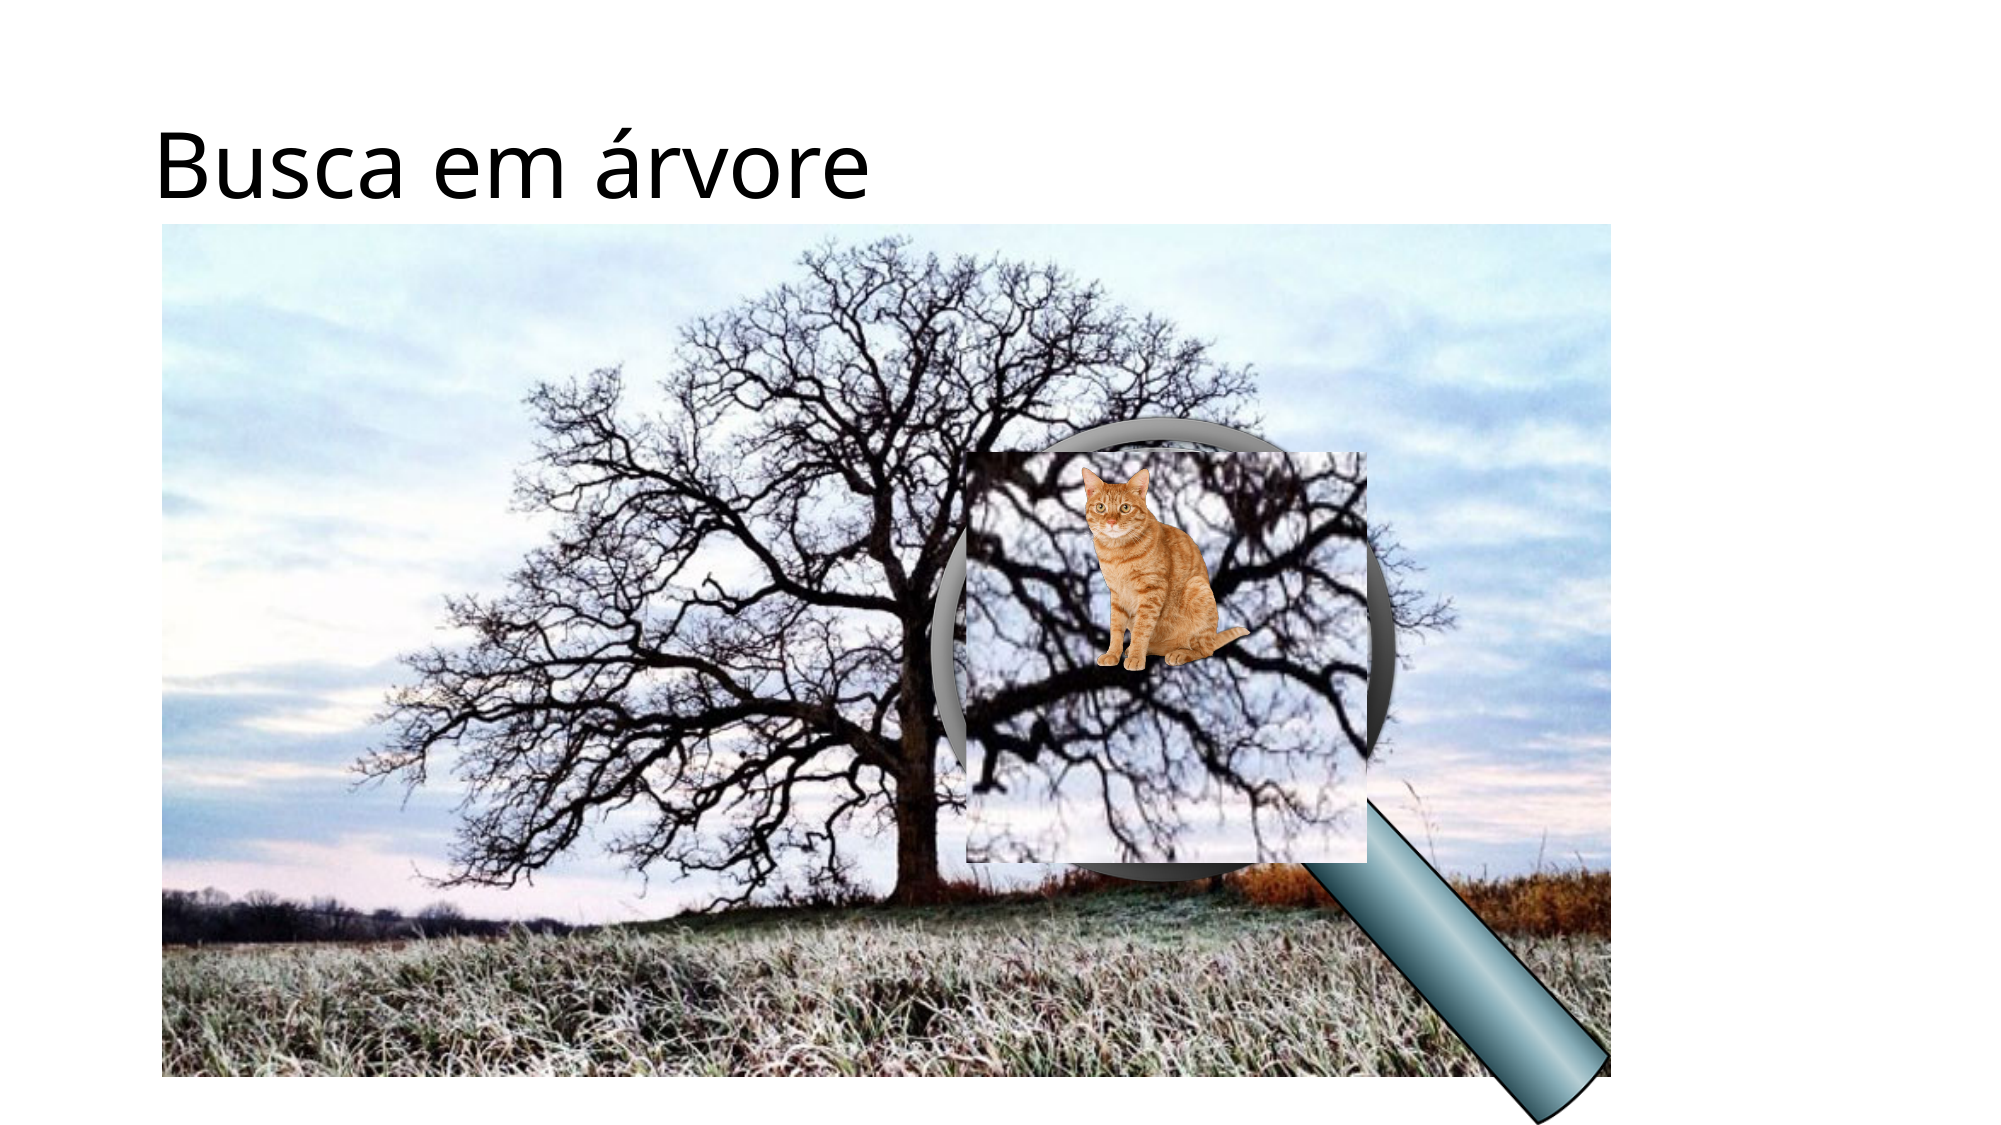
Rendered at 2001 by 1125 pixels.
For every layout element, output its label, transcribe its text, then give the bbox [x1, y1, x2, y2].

title Busca em árvore [137, 59, 1863, 278]
picture [162, 224, 1611, 1125]
